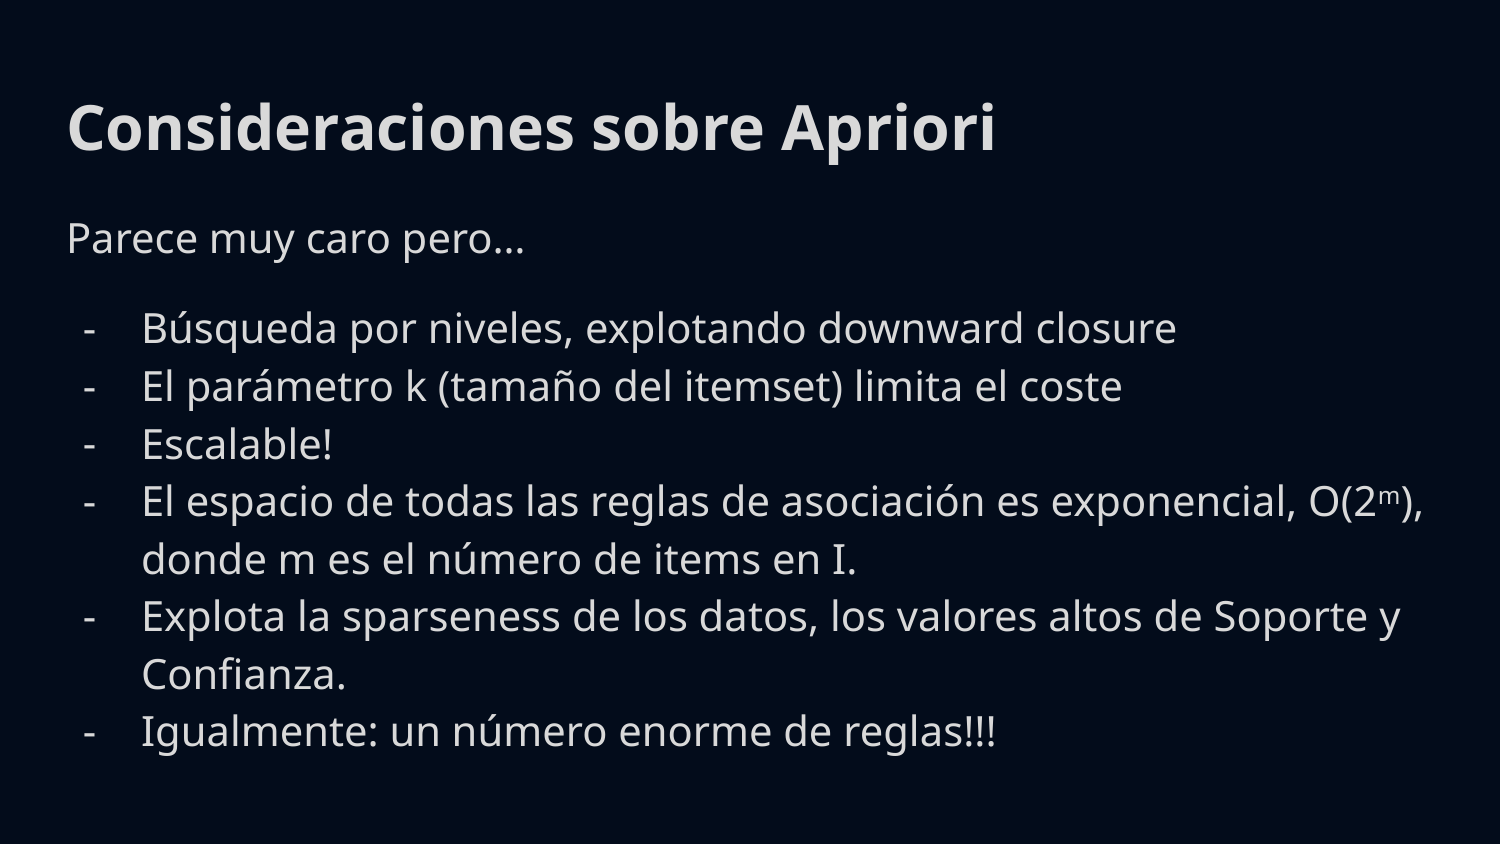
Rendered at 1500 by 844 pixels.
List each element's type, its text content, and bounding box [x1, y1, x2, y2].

title Consideraciones sobre Apriori [51, 72, 1449, 167]
list Parece muy caro pero… Búsqueda por niveles, explotando downward closure El parámetro k (tamaño del itemset) limita el coste Escalable! El espacio de todas las reglas de asociación es exponencial, O(2m), donde m es el número de items en I. Explota la sparseness de los datos, los valores altos de Soporte y Confianza. Igualmente: un número enorme de reglas!!! [51, 189, 1500, 750]
